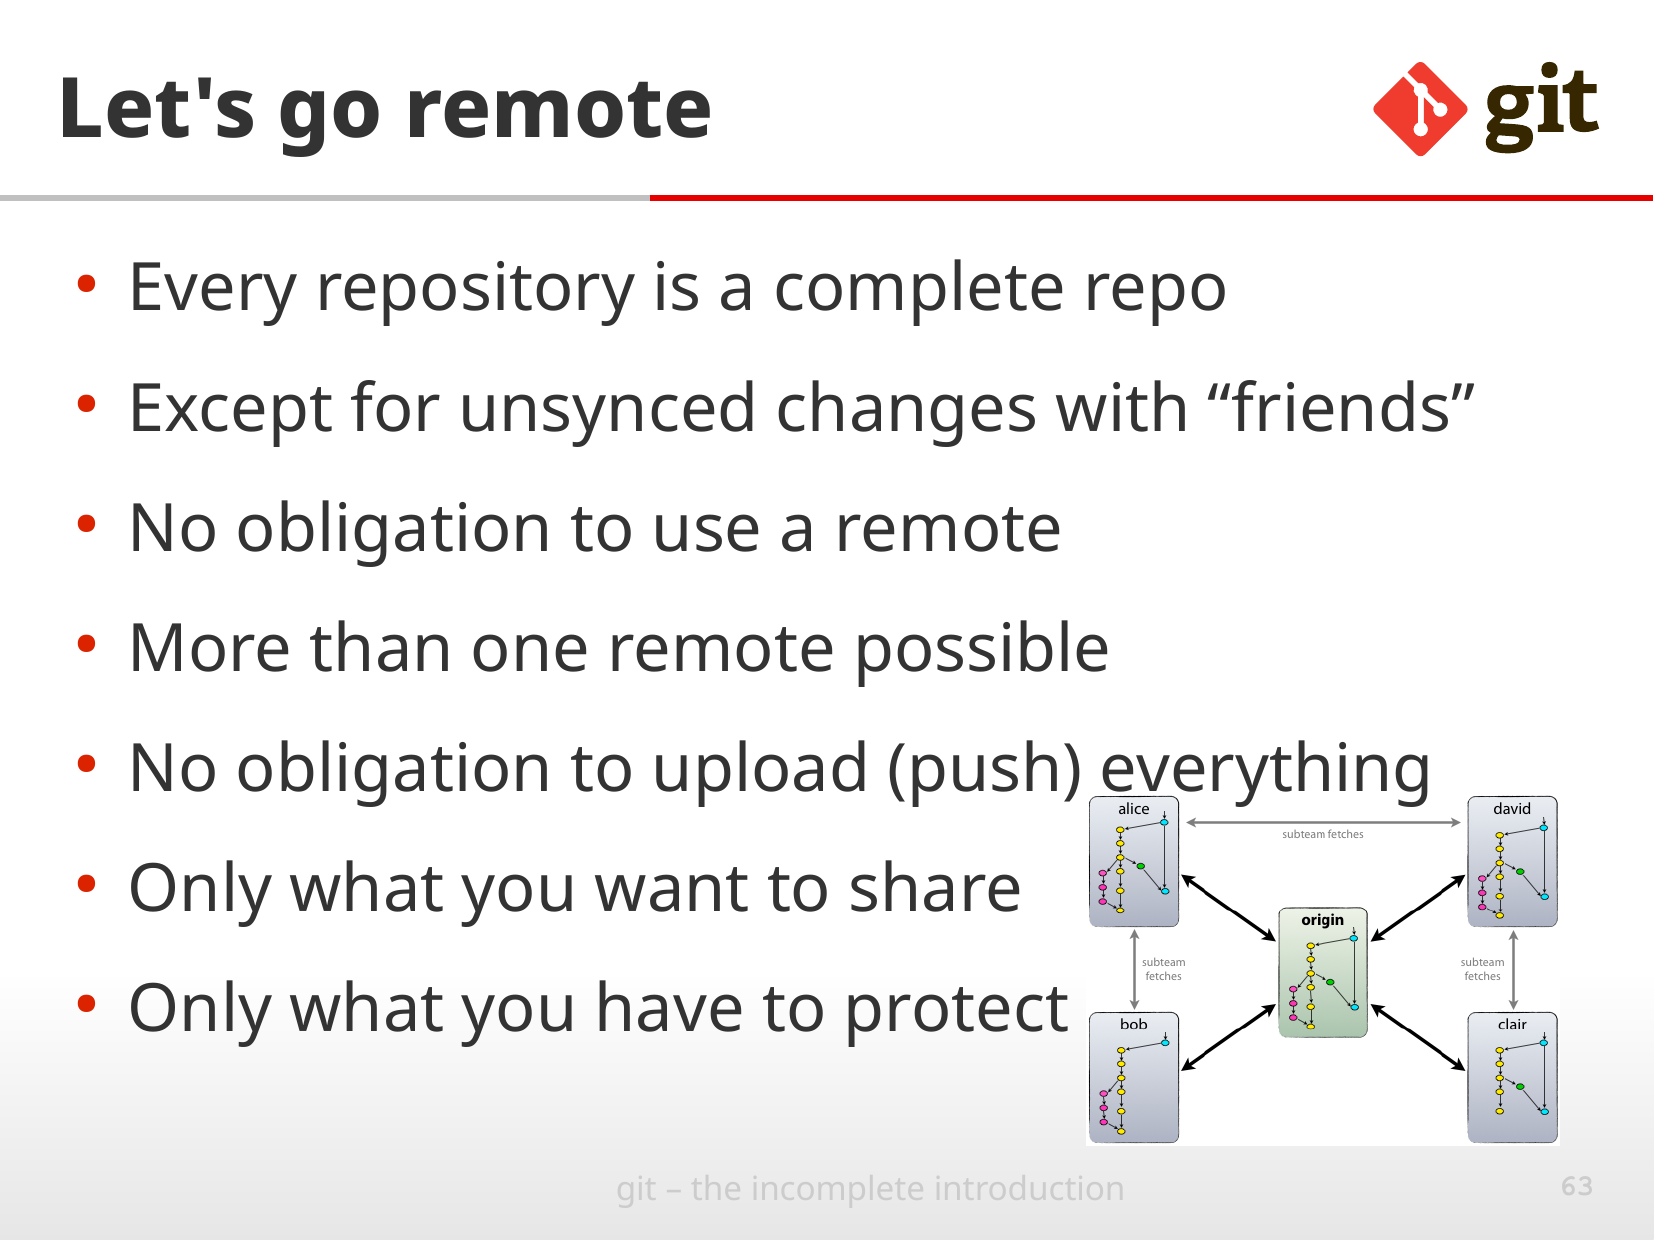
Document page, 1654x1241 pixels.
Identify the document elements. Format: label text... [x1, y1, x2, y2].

list Every repository is a complete repo Except for unsynced changes with “friends” No obligation to use a remote More than one remote possible No obligation to upload (push) everything Only what you want to share Only what you have to protect [56, 239, 1595, 1133]
title Let's go remote [56, 36, 1546, 175]
picture [1086, 1133, 1560, 1146]
